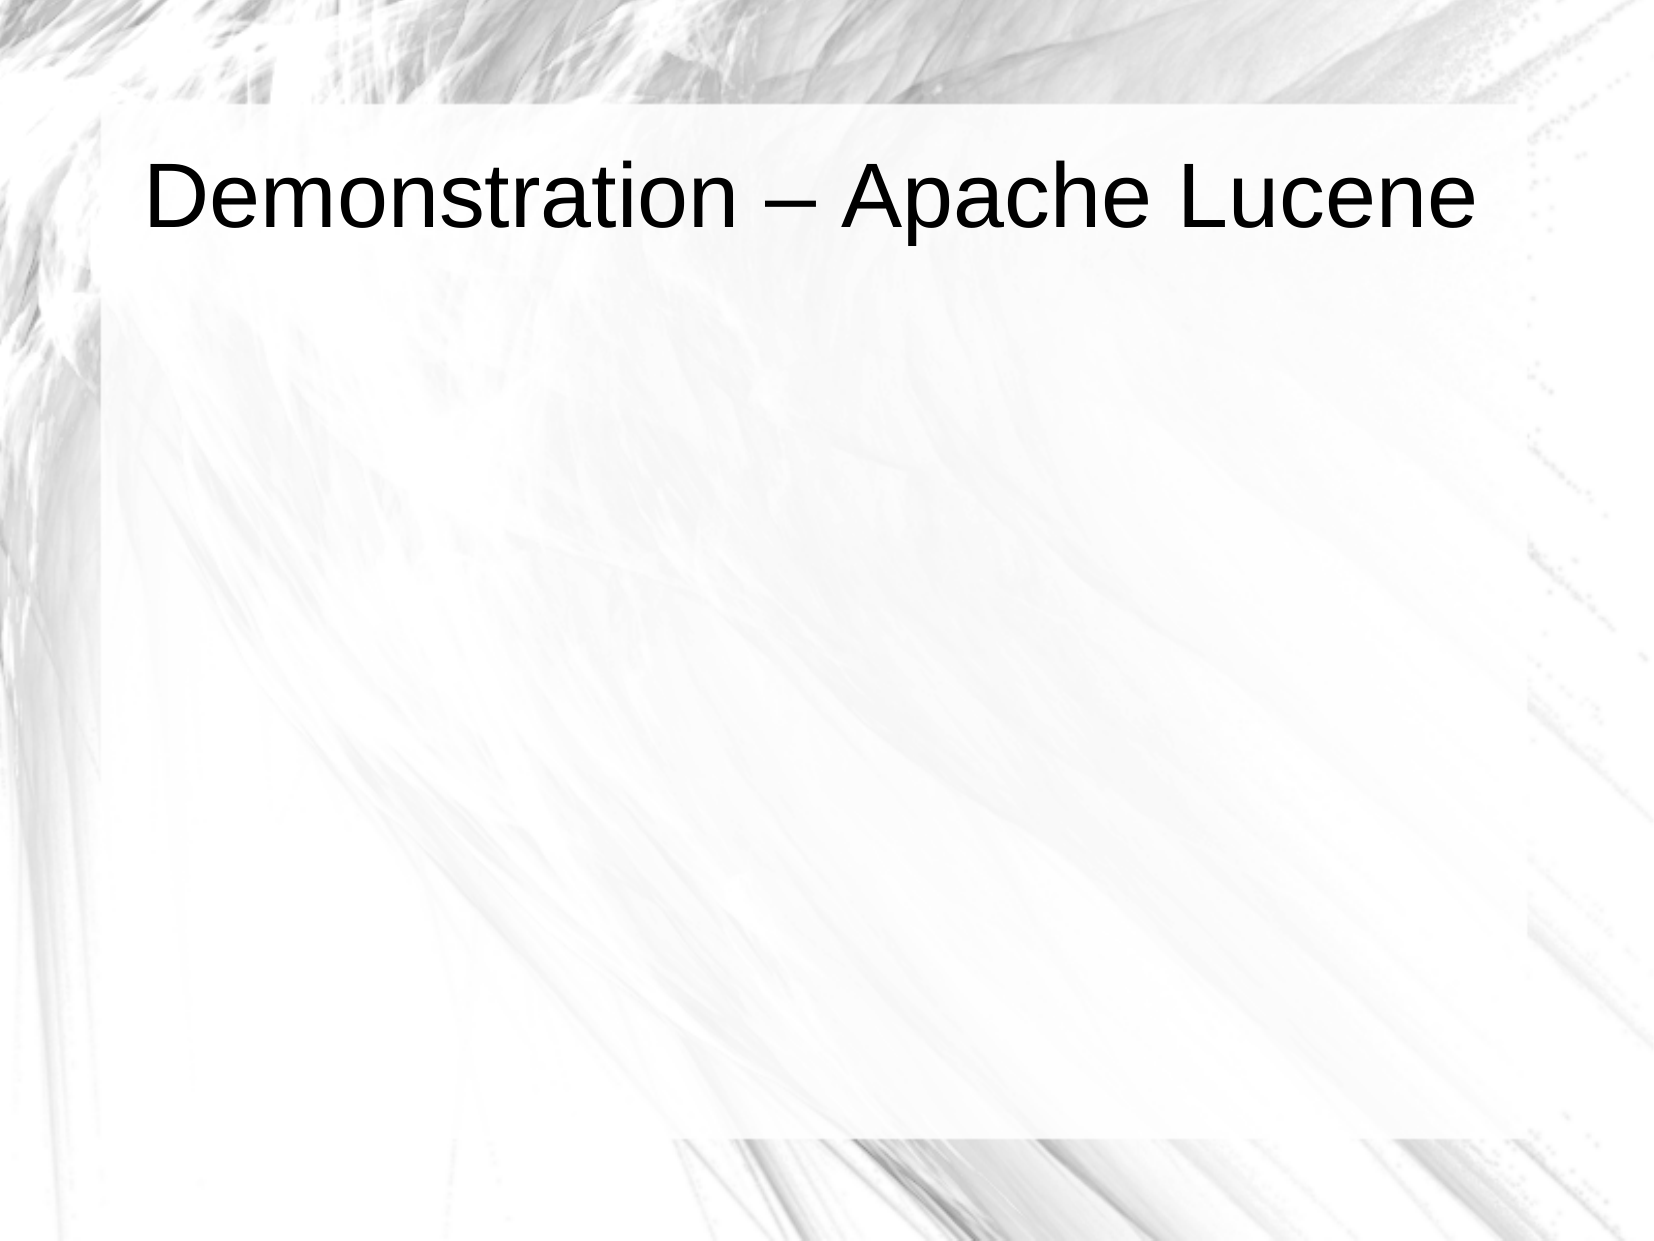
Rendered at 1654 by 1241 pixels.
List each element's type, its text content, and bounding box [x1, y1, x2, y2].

title Demonstration – Apache Lucene [118, 119, 1506, 273]
picture [0, 0, 1654, 1241]
